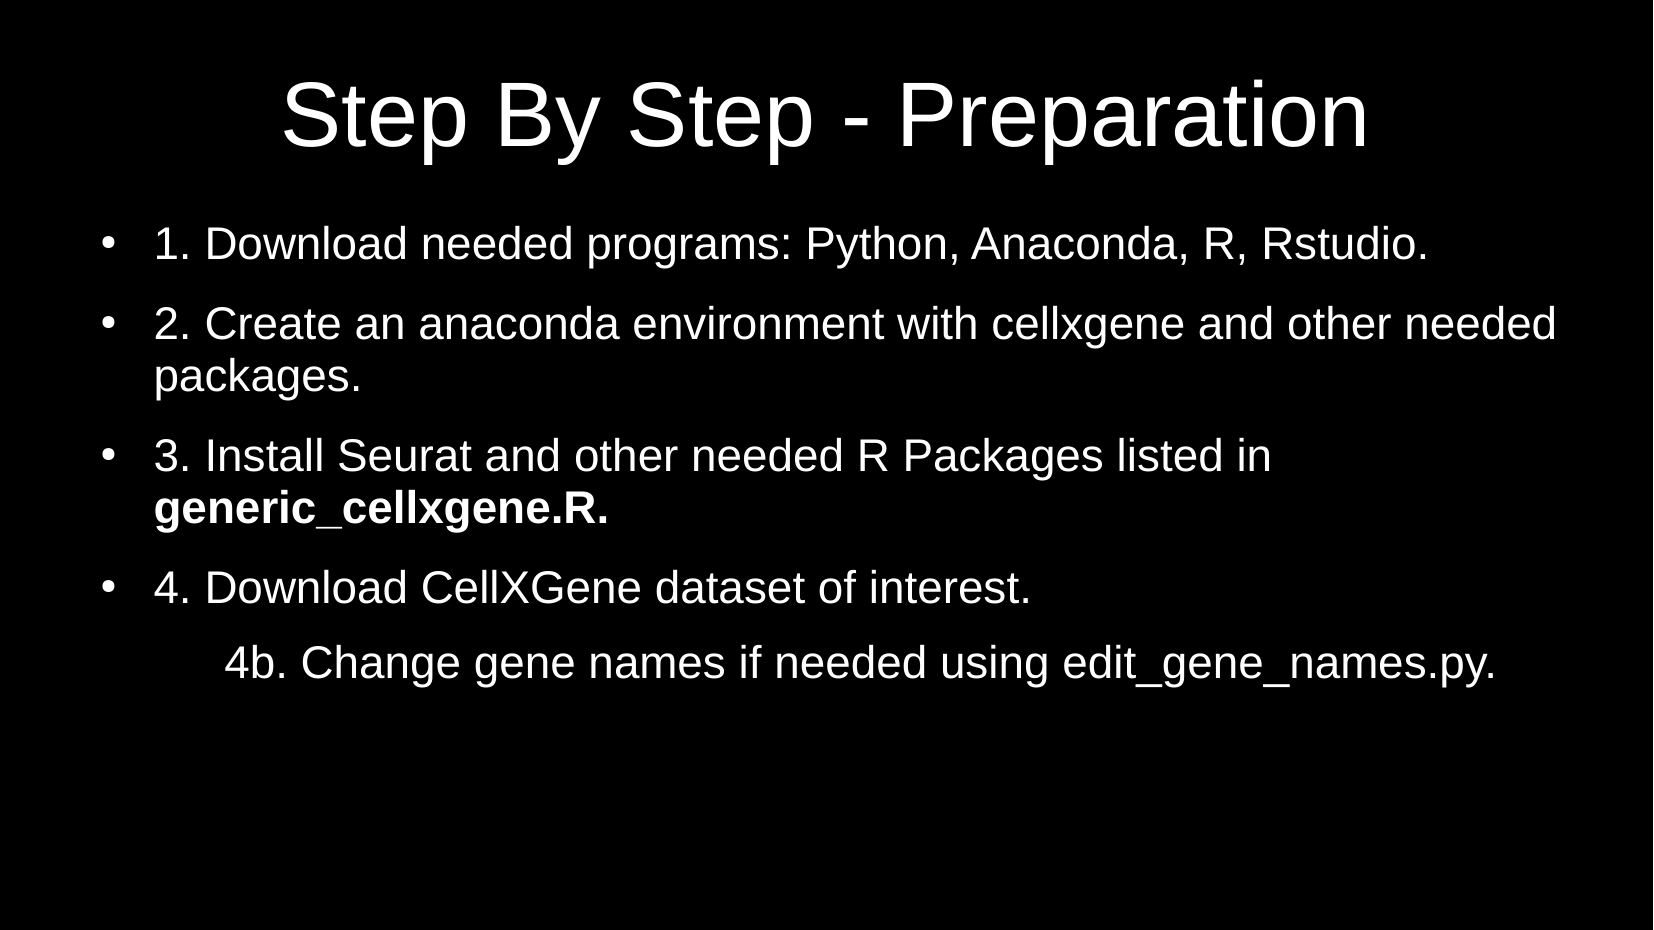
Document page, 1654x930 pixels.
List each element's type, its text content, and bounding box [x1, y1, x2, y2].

list 1. Download needed programs: Python, Anaconda, R, Rstudio. 2. Create an anaconda environment with cellxgene and other needed packages. 3. Install Seurat and other needed R Packages listed in generic_cellxgene.R. 4. Download CellXGene dataset of interest. 4b. Change gene names if needed using edit_gene_names.py. [82, 217, 1571, 757]
title Step By Step - Preparation [82, 37, 1571, 193]
